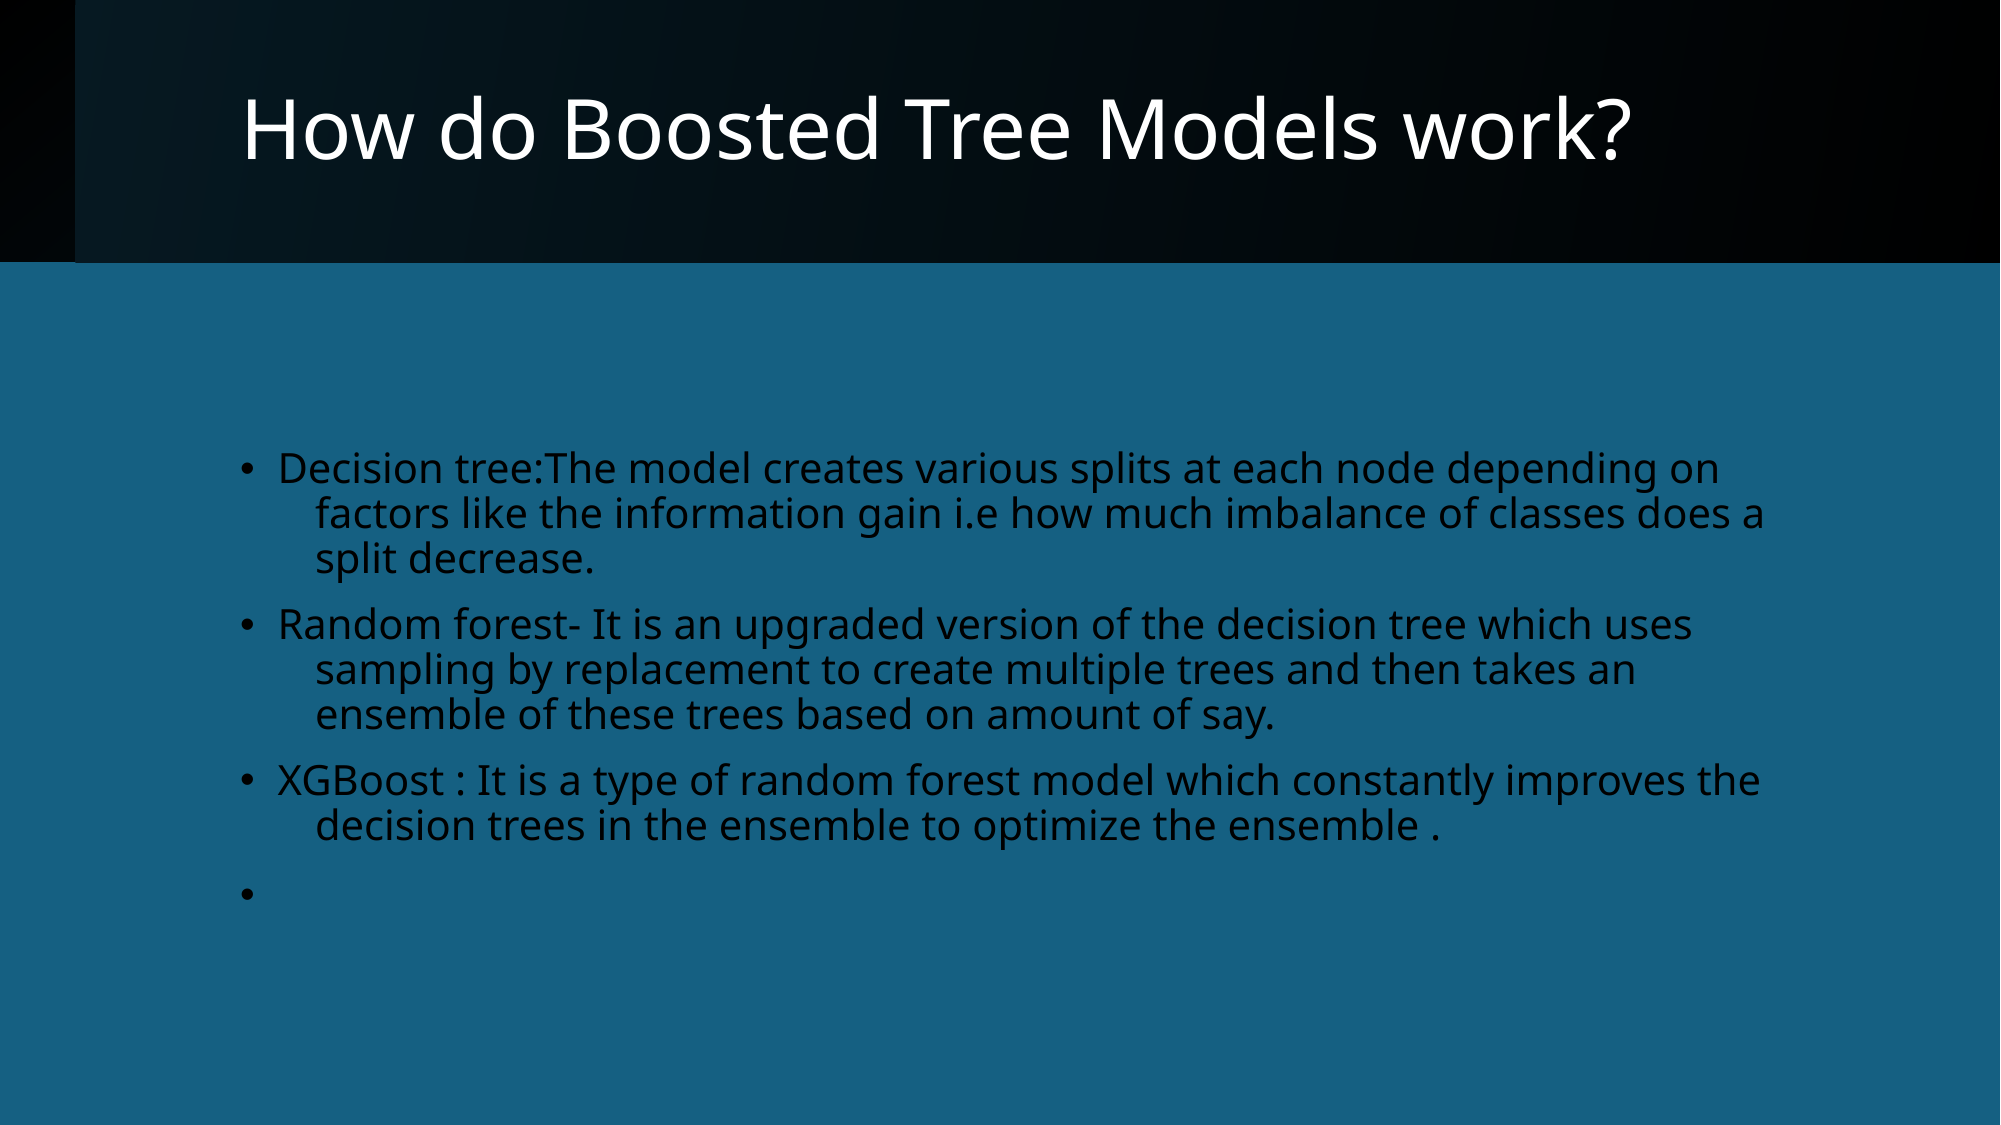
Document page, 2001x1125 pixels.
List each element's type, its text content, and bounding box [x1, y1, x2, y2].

list Decision tree:The model creates various splits at each node depending on factors like the information gain i.e how much imbalance of classes does a split decrease. Random forest- It is an upgraded version of the decision tree which uses sampling by replacement to create multiple trees and then takes an ensemble of these trees based on amount of say. XGBoost : It is a type of random forest model which constantly improves the decision trees in the ensemble to optimize the ensemble . [225, 380, 1821, 985]
text_box [0, 0, 2000, 1125]
title How do Boosted Tree Models work? [225, 48, 1849, 218]
